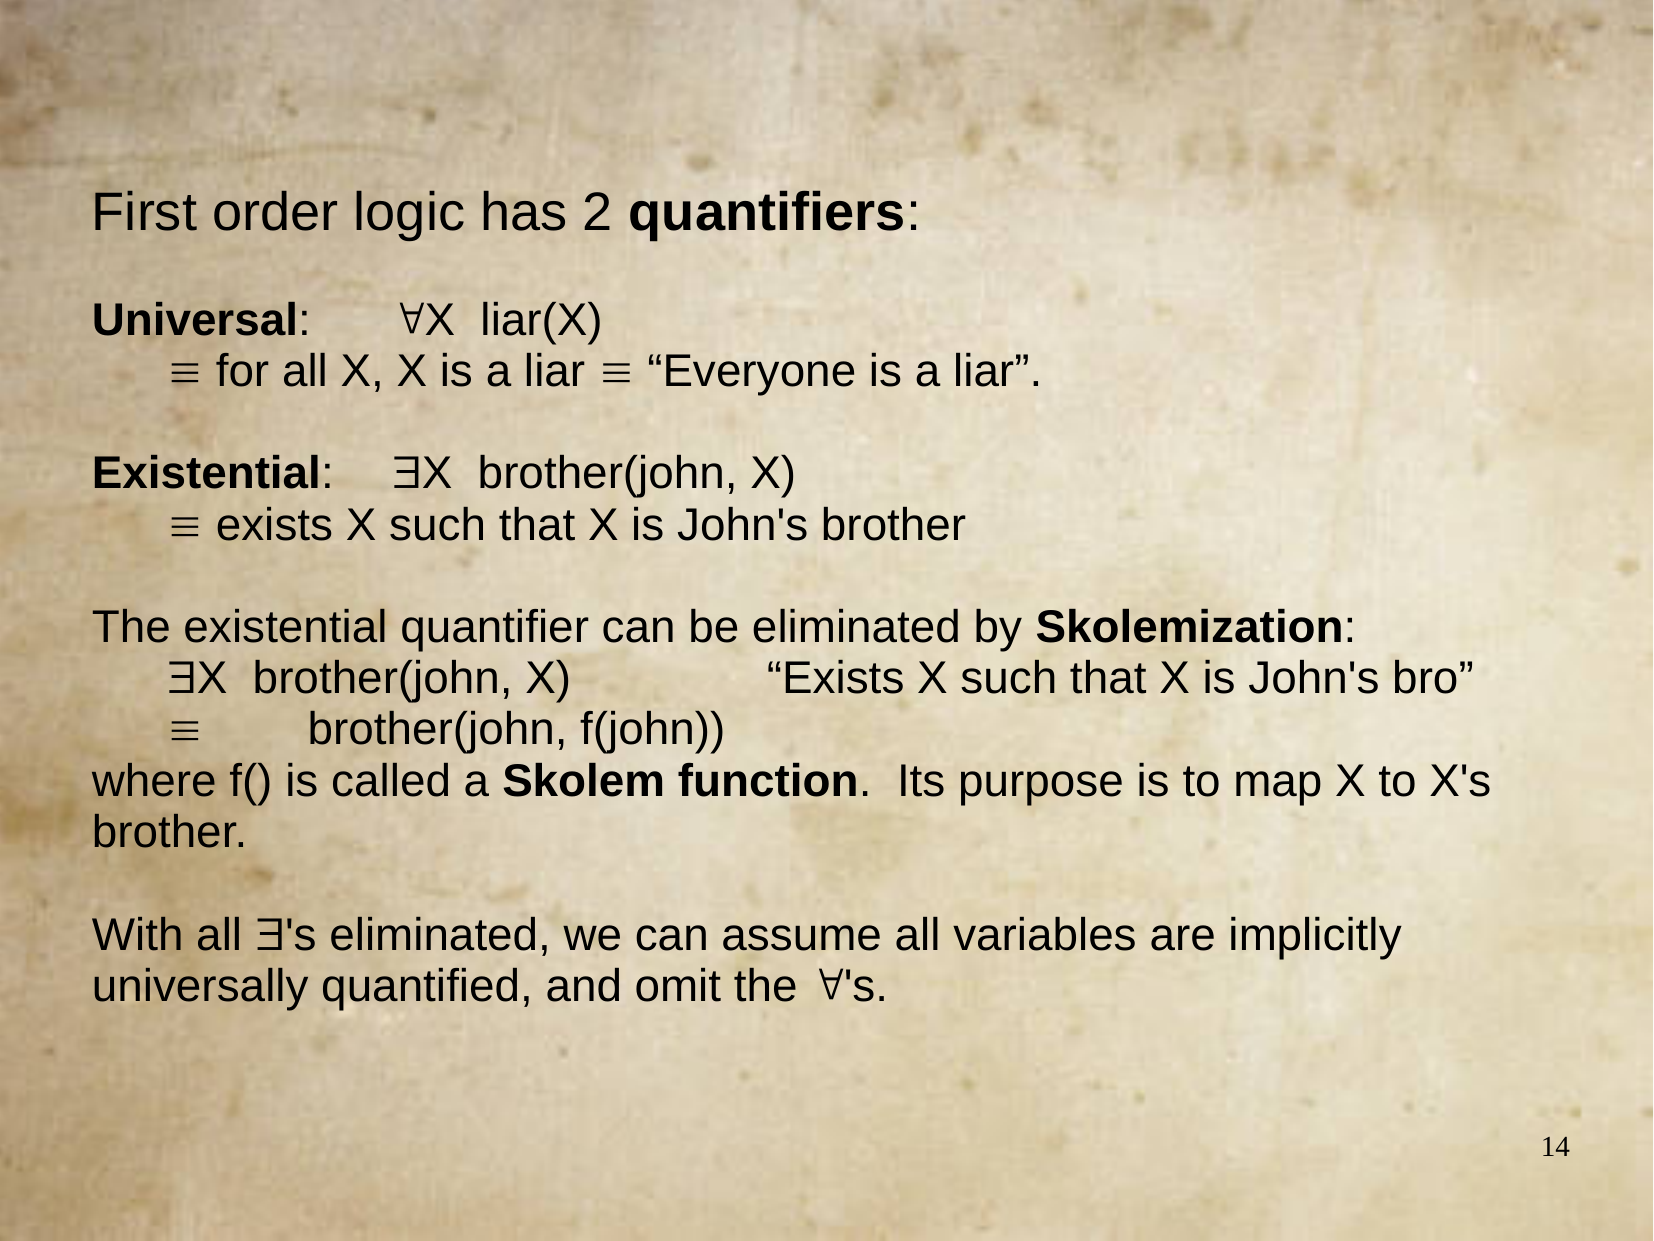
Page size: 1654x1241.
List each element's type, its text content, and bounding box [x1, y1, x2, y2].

picture [0, 0, 1654, 1241]
text_box First order logic has 2 quantifiers: Universal: "X liar(X)  for all X, X is a liar  “Everyone is a liar”. Existential: X brother(john, X)  exists X such that X is John's brother The existential quantifier can be eliminated by Skolemization: X brother(john, X) “Exists X such that X is John's bro”  brother(john, f(john)) where f() is called a Skolem function. Its purpose is to map X to X's brother. With all 's eliminated, we can assume all variables are implicitly universally quantified, and omit the "'s. [77, 174, 1547, 1060]
